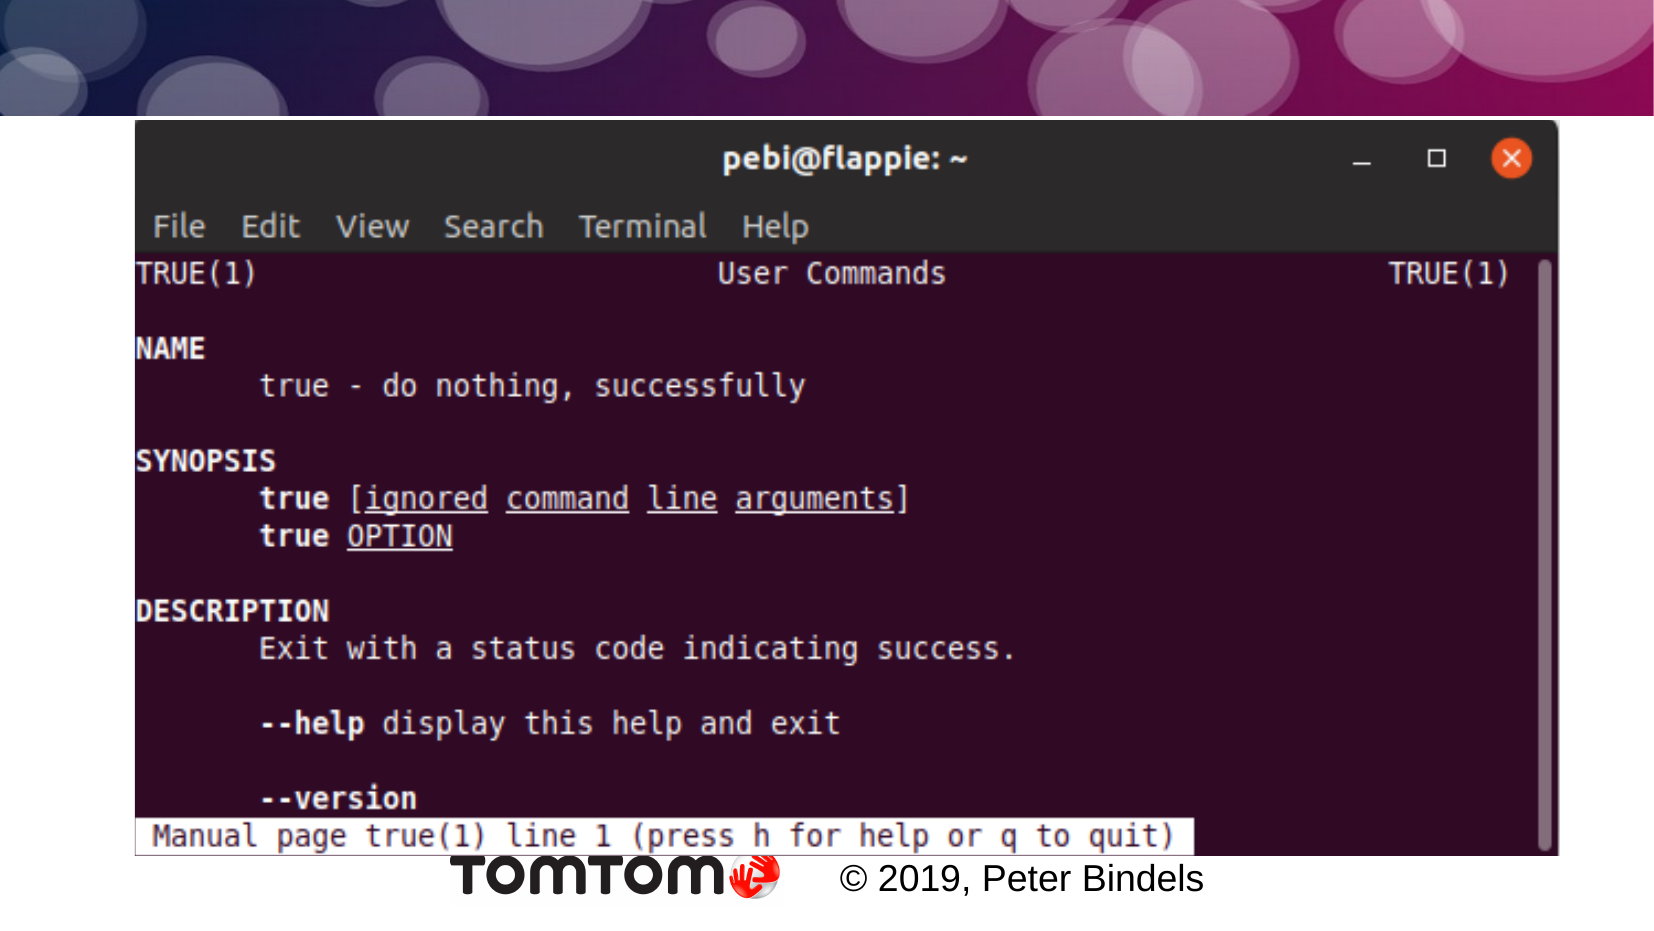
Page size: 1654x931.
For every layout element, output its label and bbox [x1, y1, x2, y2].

picture [135, 120, 1560, 906]
picture [0, 0, 1654, 116]
